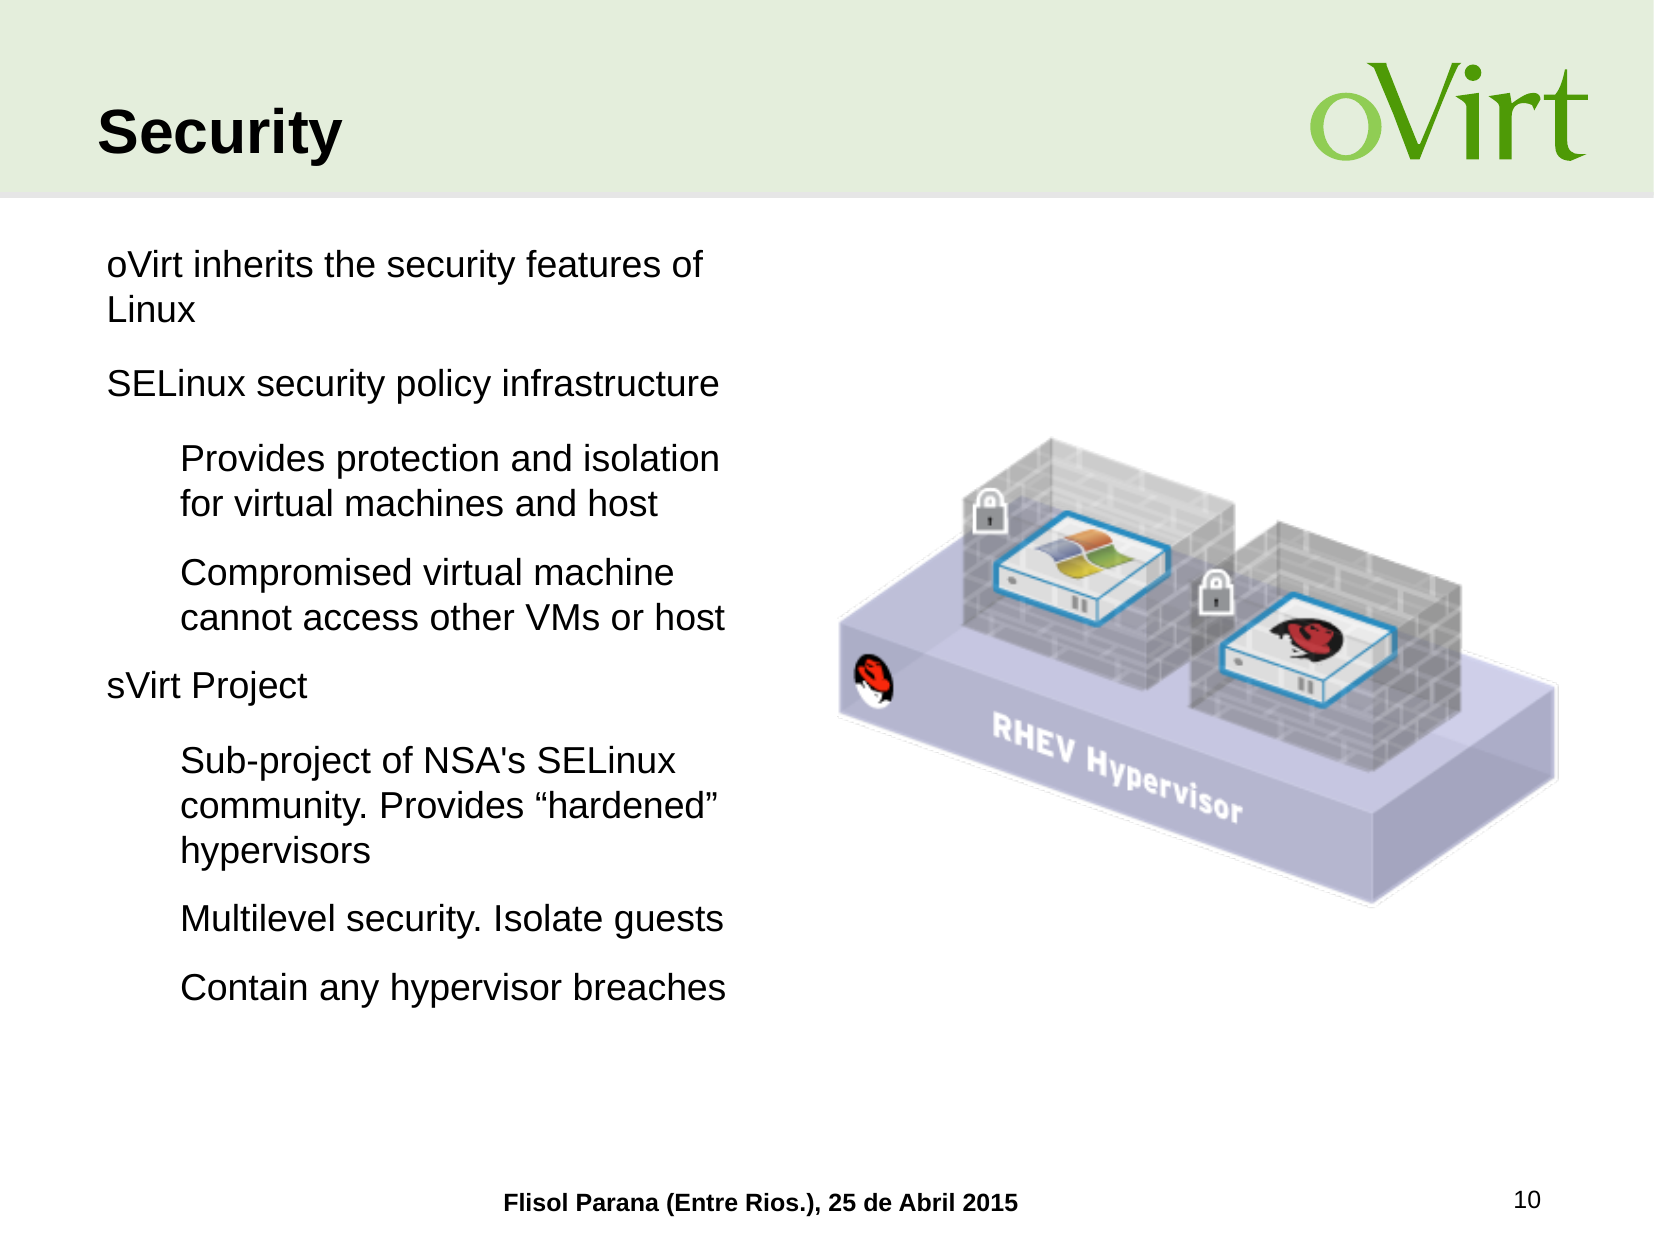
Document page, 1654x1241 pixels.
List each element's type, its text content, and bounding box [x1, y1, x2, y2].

title Security [82, 37, 1571, 226]
picture [837, 420, 1604, 910]
list oVirt inherits the security features of Linux SELinux security policy infrastructure Provides protection and isolation for virtual machines and host Compromised virtual machine cannot access other VMs or host sVirt Project Sub-project of NSA's SELinux community. Provides “hardened” hypervisors Multilevel security. Isolate guests Contain any hypervisor breaches [76, 232, 784, 1073]
